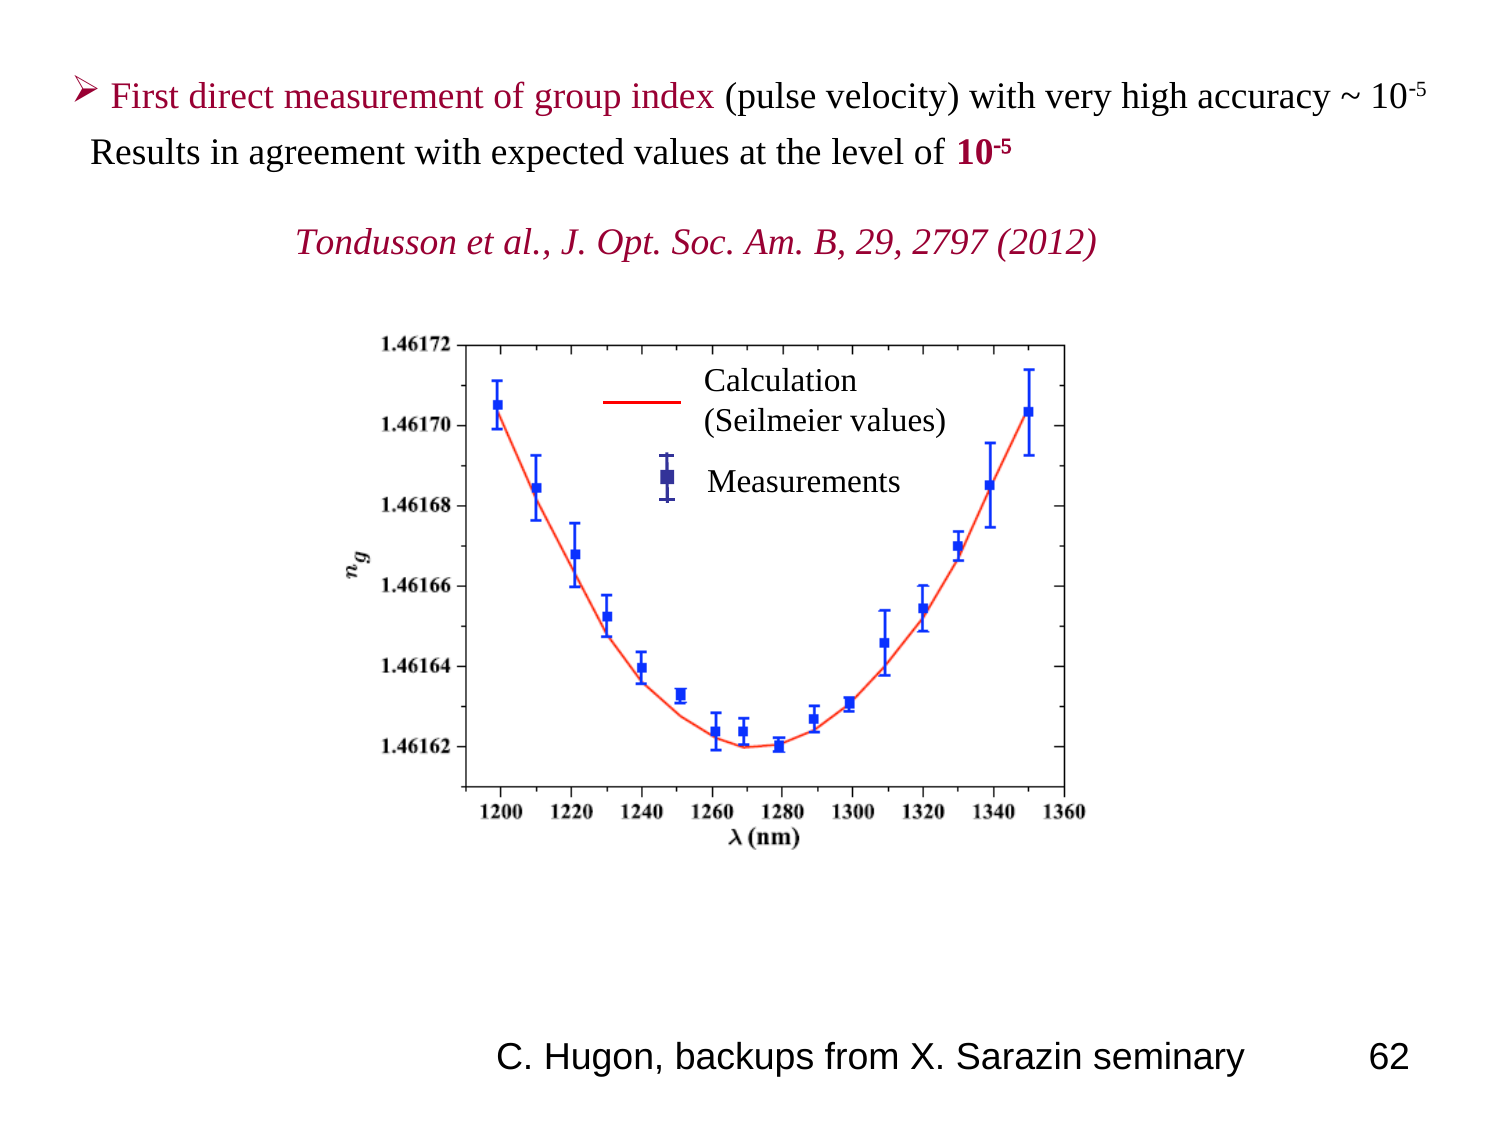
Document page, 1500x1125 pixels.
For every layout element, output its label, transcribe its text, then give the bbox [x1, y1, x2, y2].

text_box [660, 469, 665, 485]
text_box Measurements [692, 443, 917, 508]
text_box Tondusson et al., J. Opt. Soc. Am. B, 29, 2797 (2012) [280, 200, 1122, 270]
text_box First direct measurement of group index (pulse velocity) with very high accuracy ~ 10 Results in agreement with expected values at the level of 10 [56, 51, 1442, 180]
text_box Calculation (Seilmeier values) [689, 350, 962, 446]
text_box [669, 469, 675, 485]
picture [320, 320, 1098, 860]
